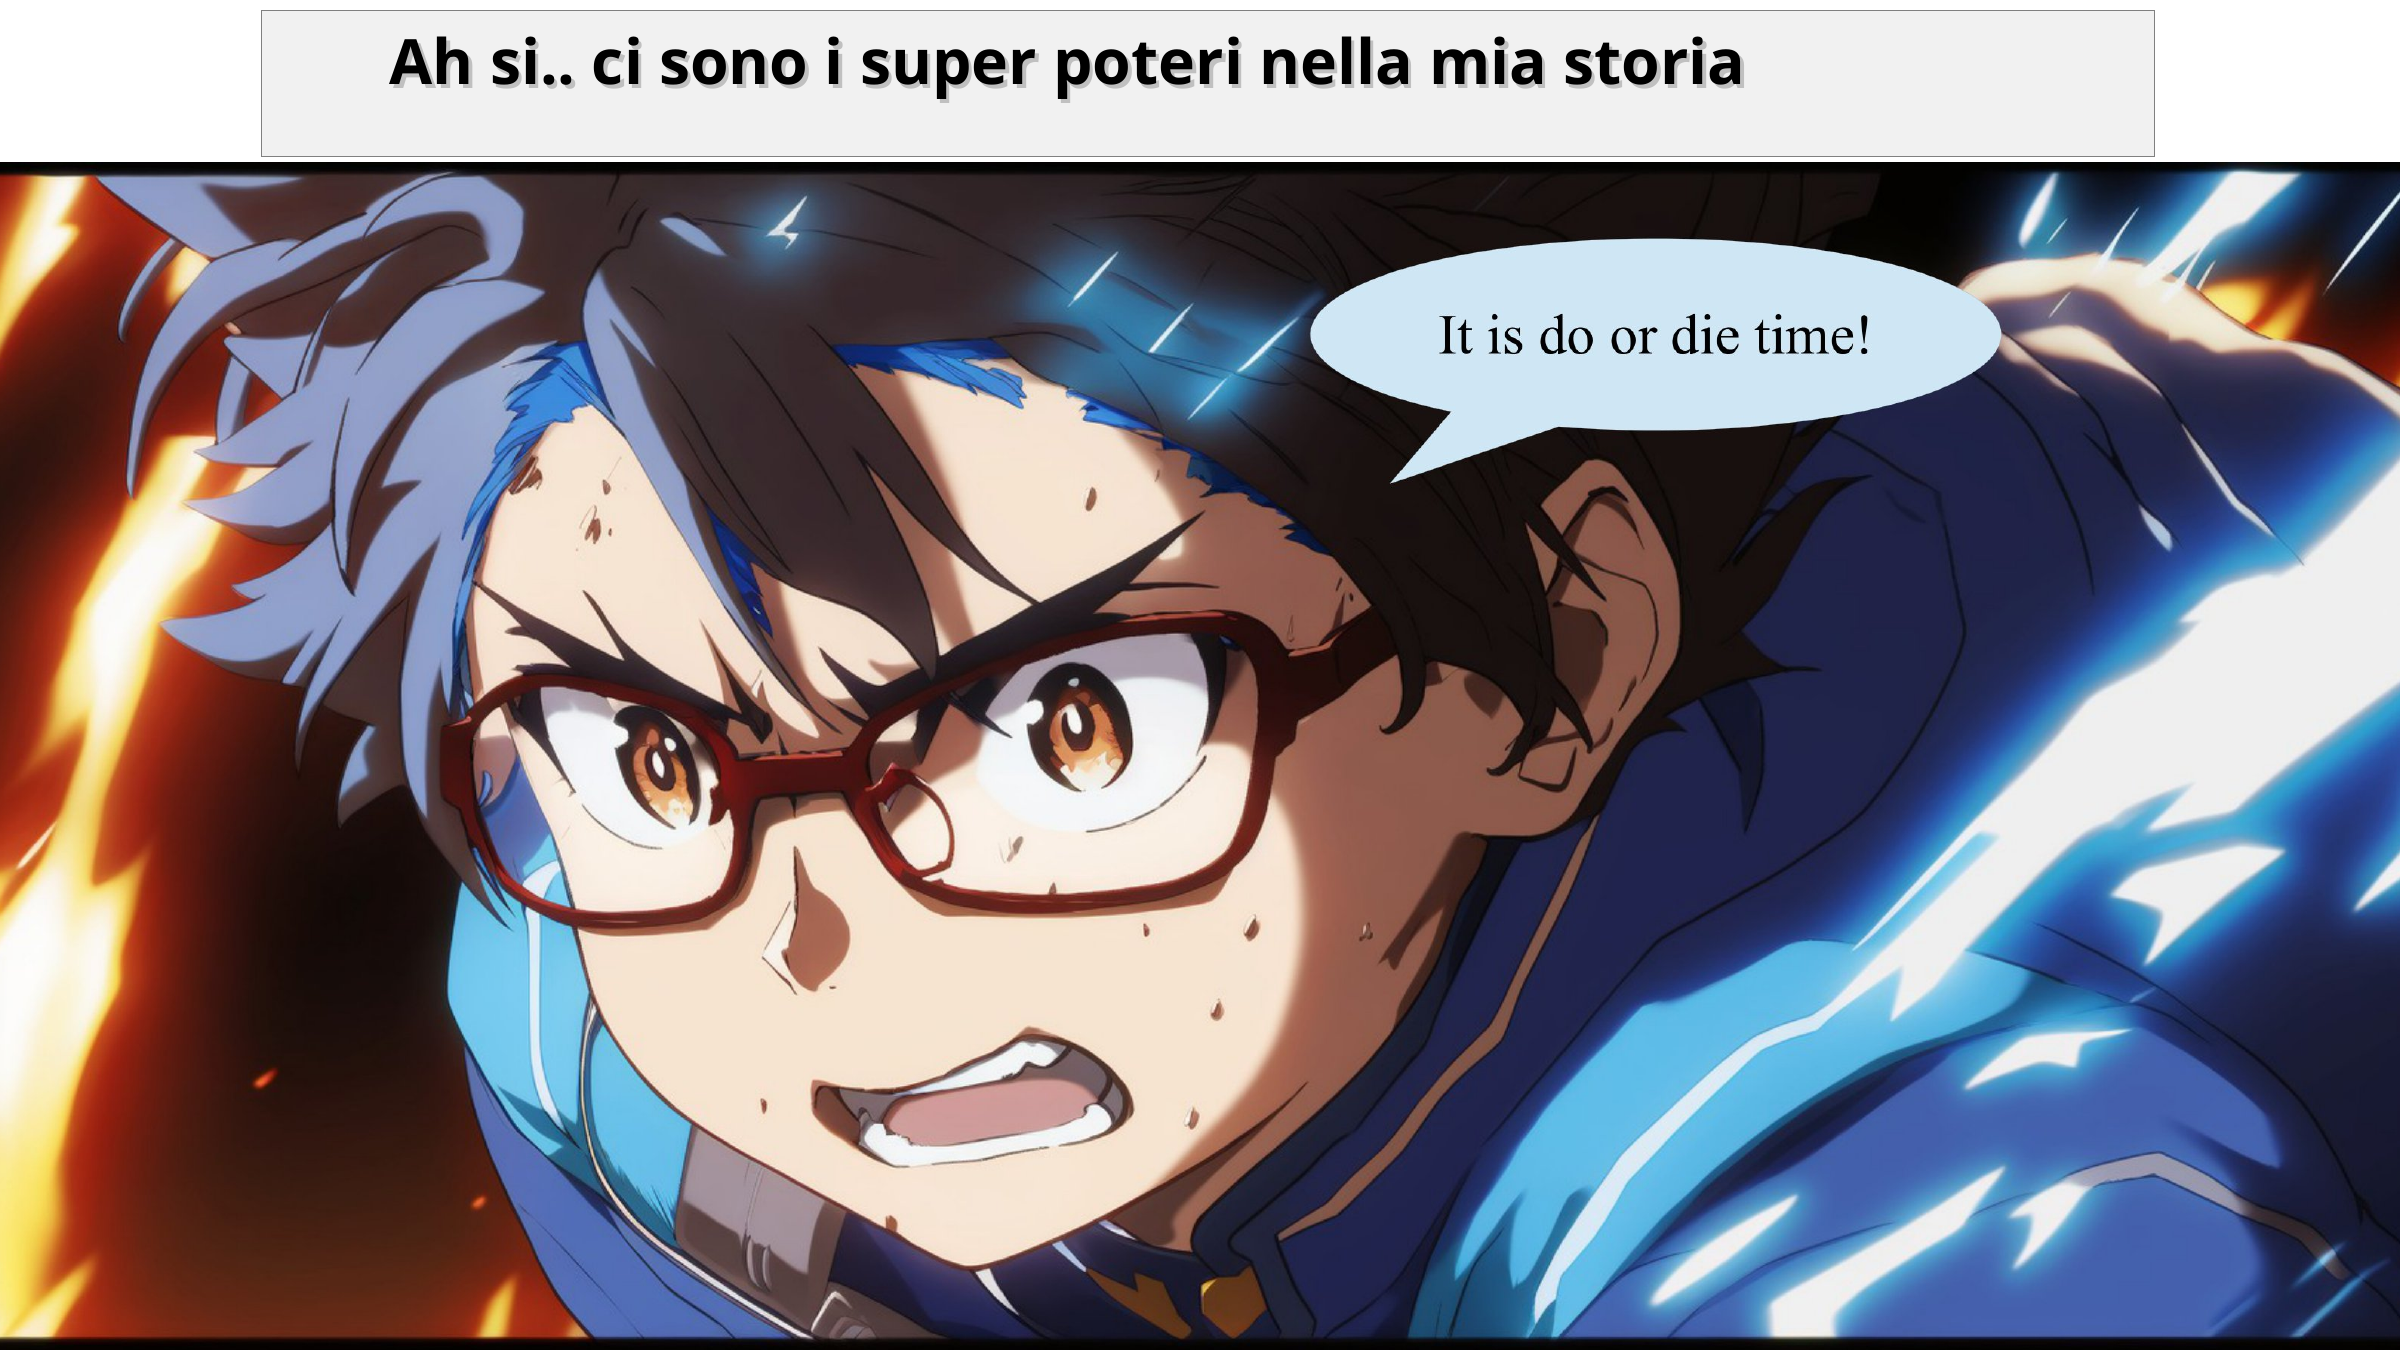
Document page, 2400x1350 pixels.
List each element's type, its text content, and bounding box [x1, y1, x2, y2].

text_box Ah si.. ci sono i super poteri nella mia storia [261, 10, 2155, 157]
picture [0, 162, 2400, 1350]
